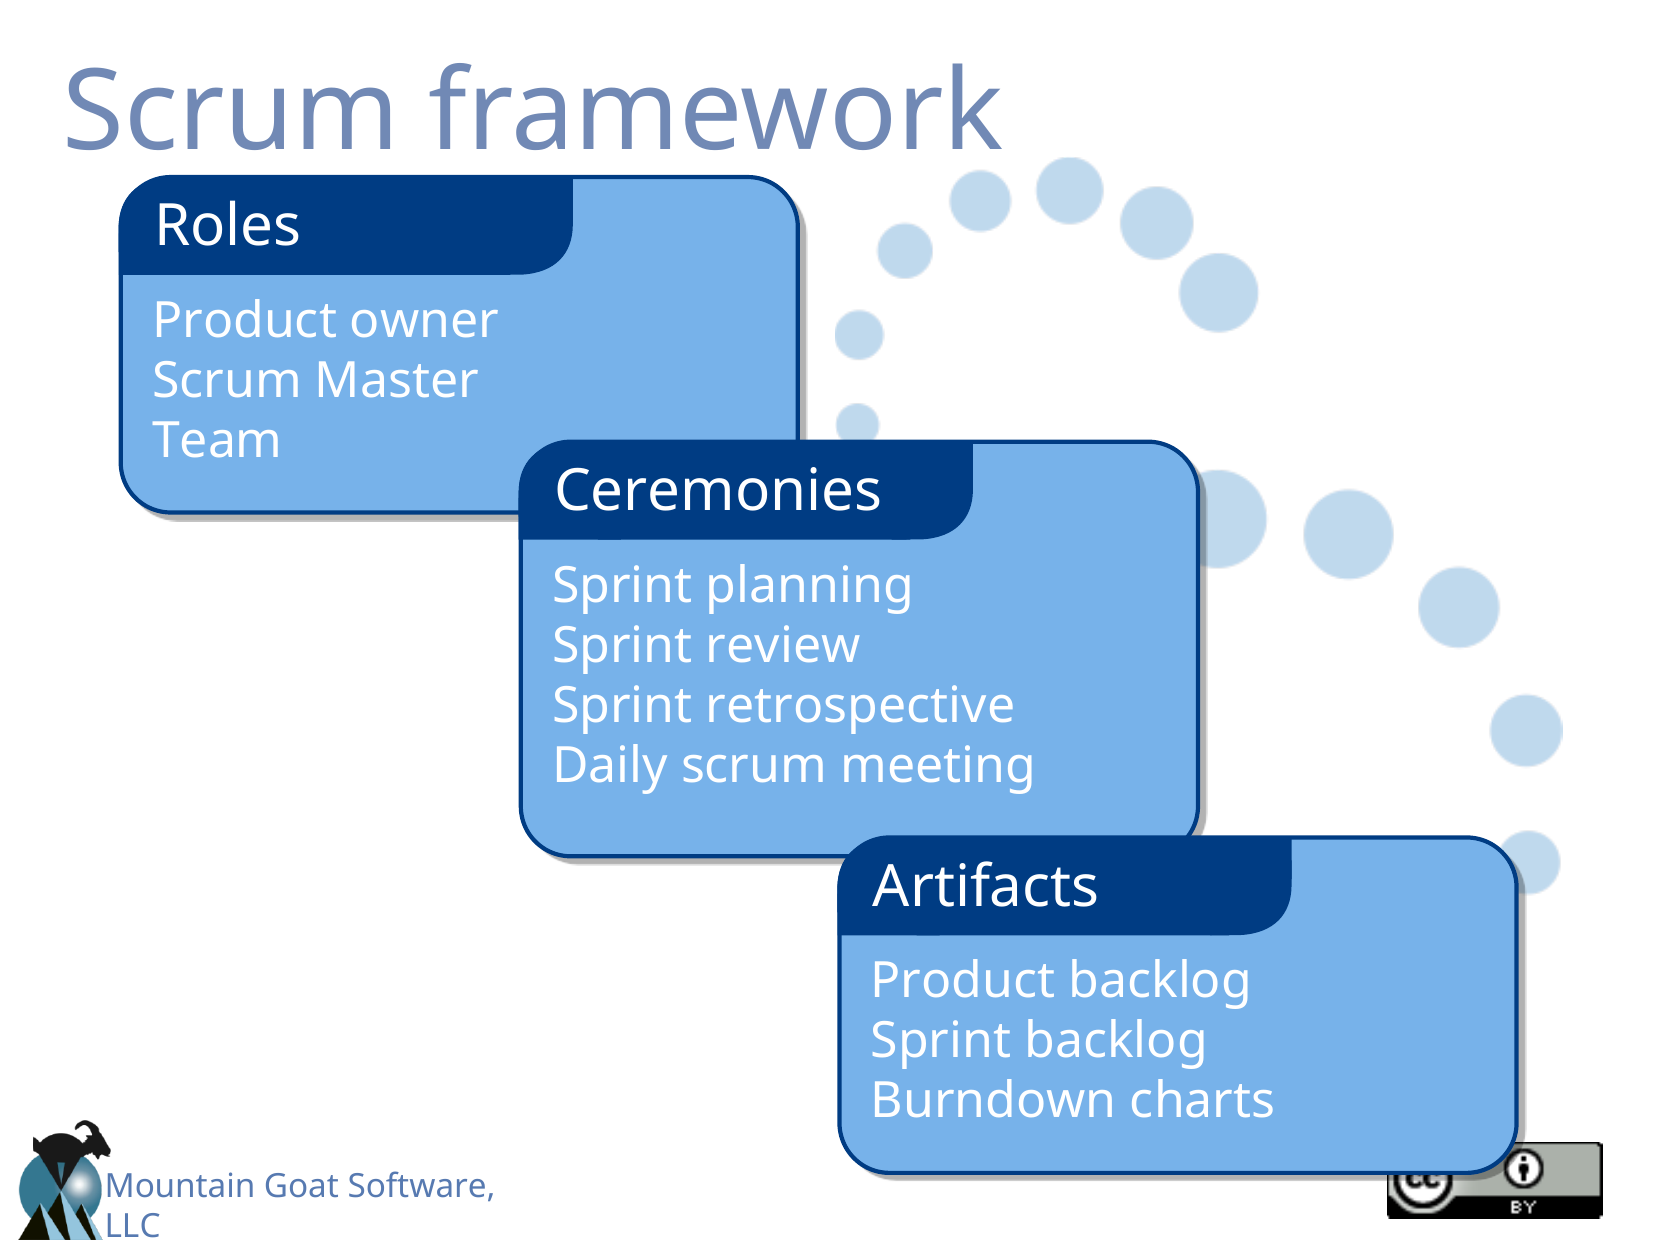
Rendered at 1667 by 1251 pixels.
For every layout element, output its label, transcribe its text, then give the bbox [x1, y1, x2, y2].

picture [18, 1120, 111, 1240]
text_box Artifacts [864, 839, 1213, 932]
text_box Ceremonies [545, 443, 934, 536]
picture [835, 194, 1563, 1096]
picture [1387, 1142, 1603, 1219]
text_box Roles [145, 179, 494, 271]
text_box Sprint planning Sprint review Sprint retrospective Daily scrum meeting [543, 543, 1148, 828]
title Scrum framework [56, 18, 1609, 194]
text_box Product owner Scrum Master Team [143, 279, 605, 496]
text_box [118, 177, 1517, 1173]
picture [835, 857, 845, 1096]
text_box Product backlog Sprint backlog Burndown charts [862, 939, 1482, 1157]
